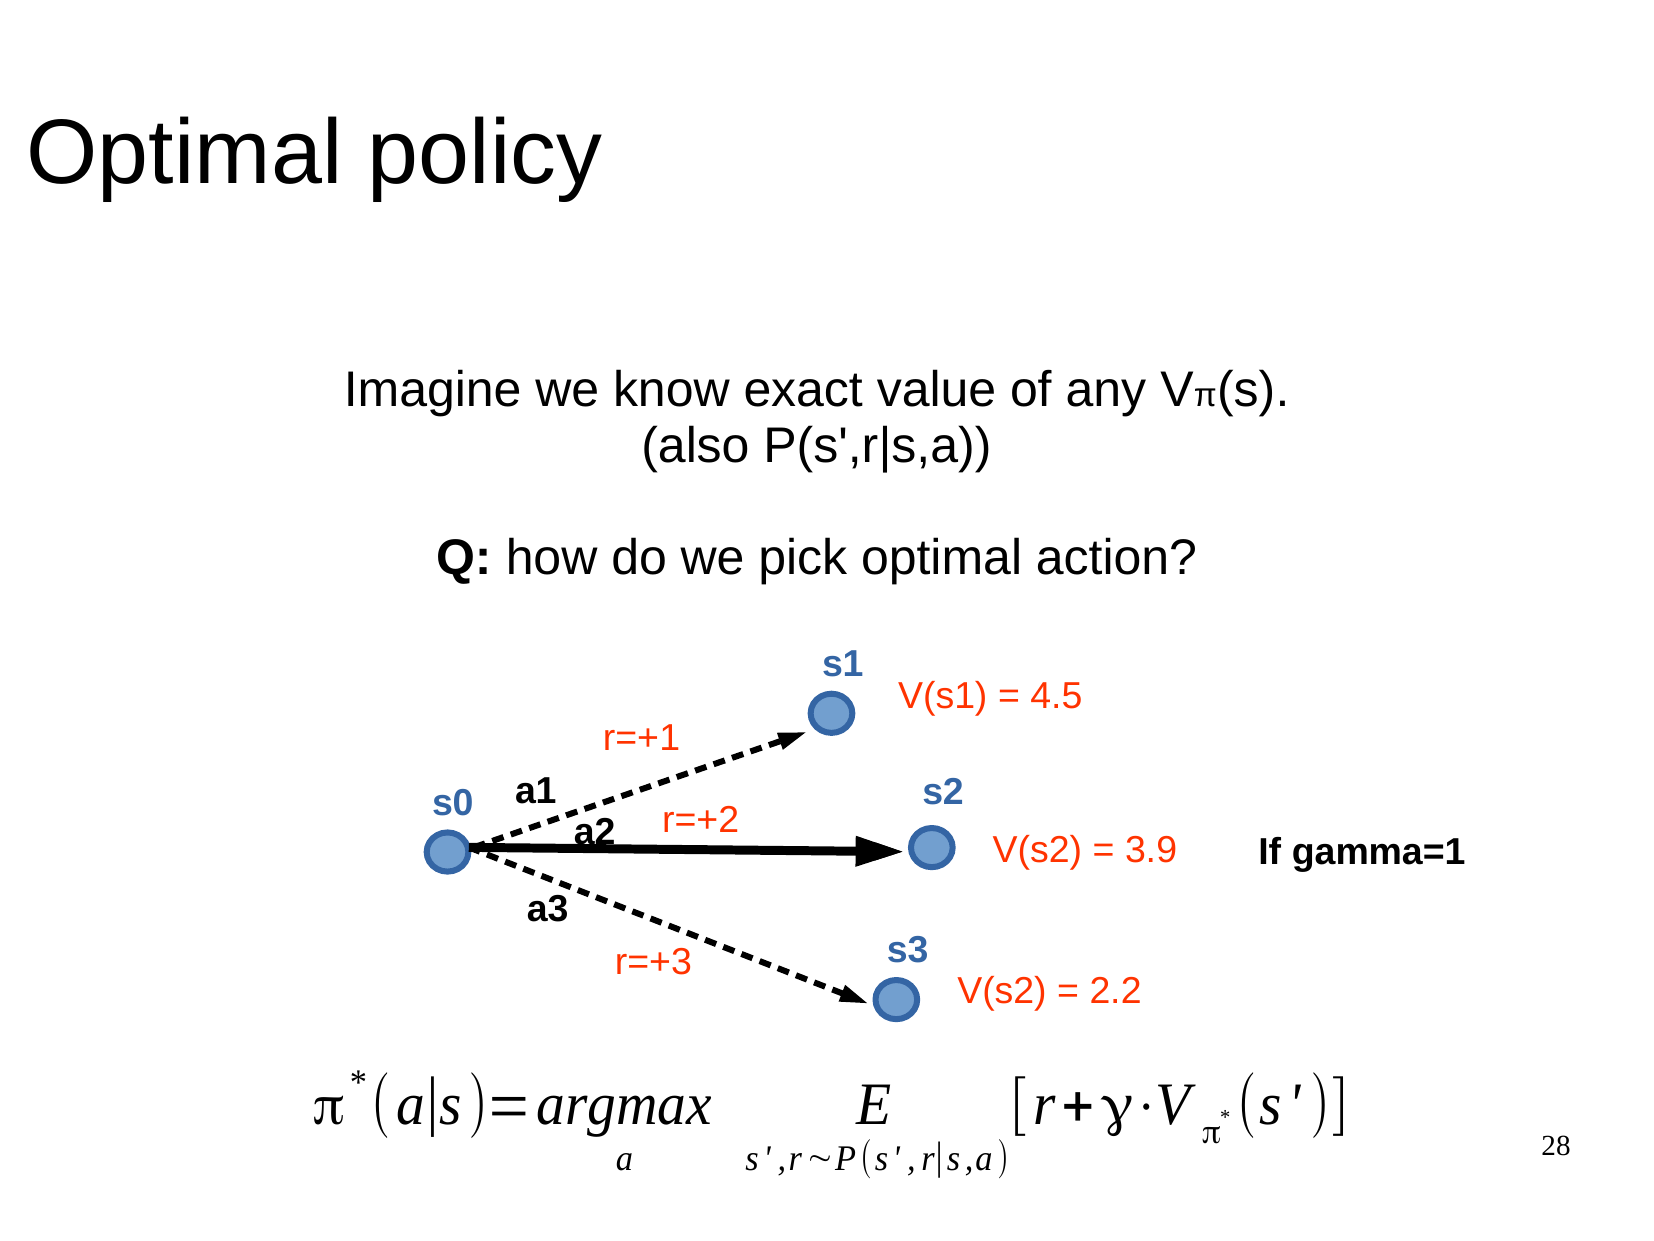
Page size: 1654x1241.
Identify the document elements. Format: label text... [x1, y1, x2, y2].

text_box a2 [556, 800, 634, 844]
text_box Imagine we know exact value of any Vπ(s). (also P(s',r|s,a)) Q: how do we pick optimal action? [328, 354, 1305, 595]
text_box V(s2) = 2.2 [942, 962, 1157, 1020]
text_box [34, 418, 1361, 603]
text_box [910, 828, 953, 868]
text_box V(s2) = 3.9 [977, 820, 1193, 878]
text_box Optimal policy [11, 93, 1477, 211]
text_box r=+1 [588, 708, 696, 766]
text_box r=+2 [647, 791, 755, 845]
chart [299, 1060, 1361, 1181]
text_box a3 [509, 876, 587, 940]
text_box [810, 693, 853, 733]
text_box r=+3 [600, 933, 707, 990]
text_box s0 [414, 770, 492, 834]
text_box a2 [556, 853, 634, 863]
text_box V(s1) = 4.5 [883, 667, 1098, 725]
text_box [426, 832, 469, 872]
text_box s2 [904, 760, 982, 824]
text_box s3 [869, 918, 947, 982]
text_box [875, 980, 918, 1020]
text_box a1 [497, 758, 575, 822]
text_box If gamma=1 [1243, 823, 1481, 881]
text_box s1 [804, 631, 882, 695]
